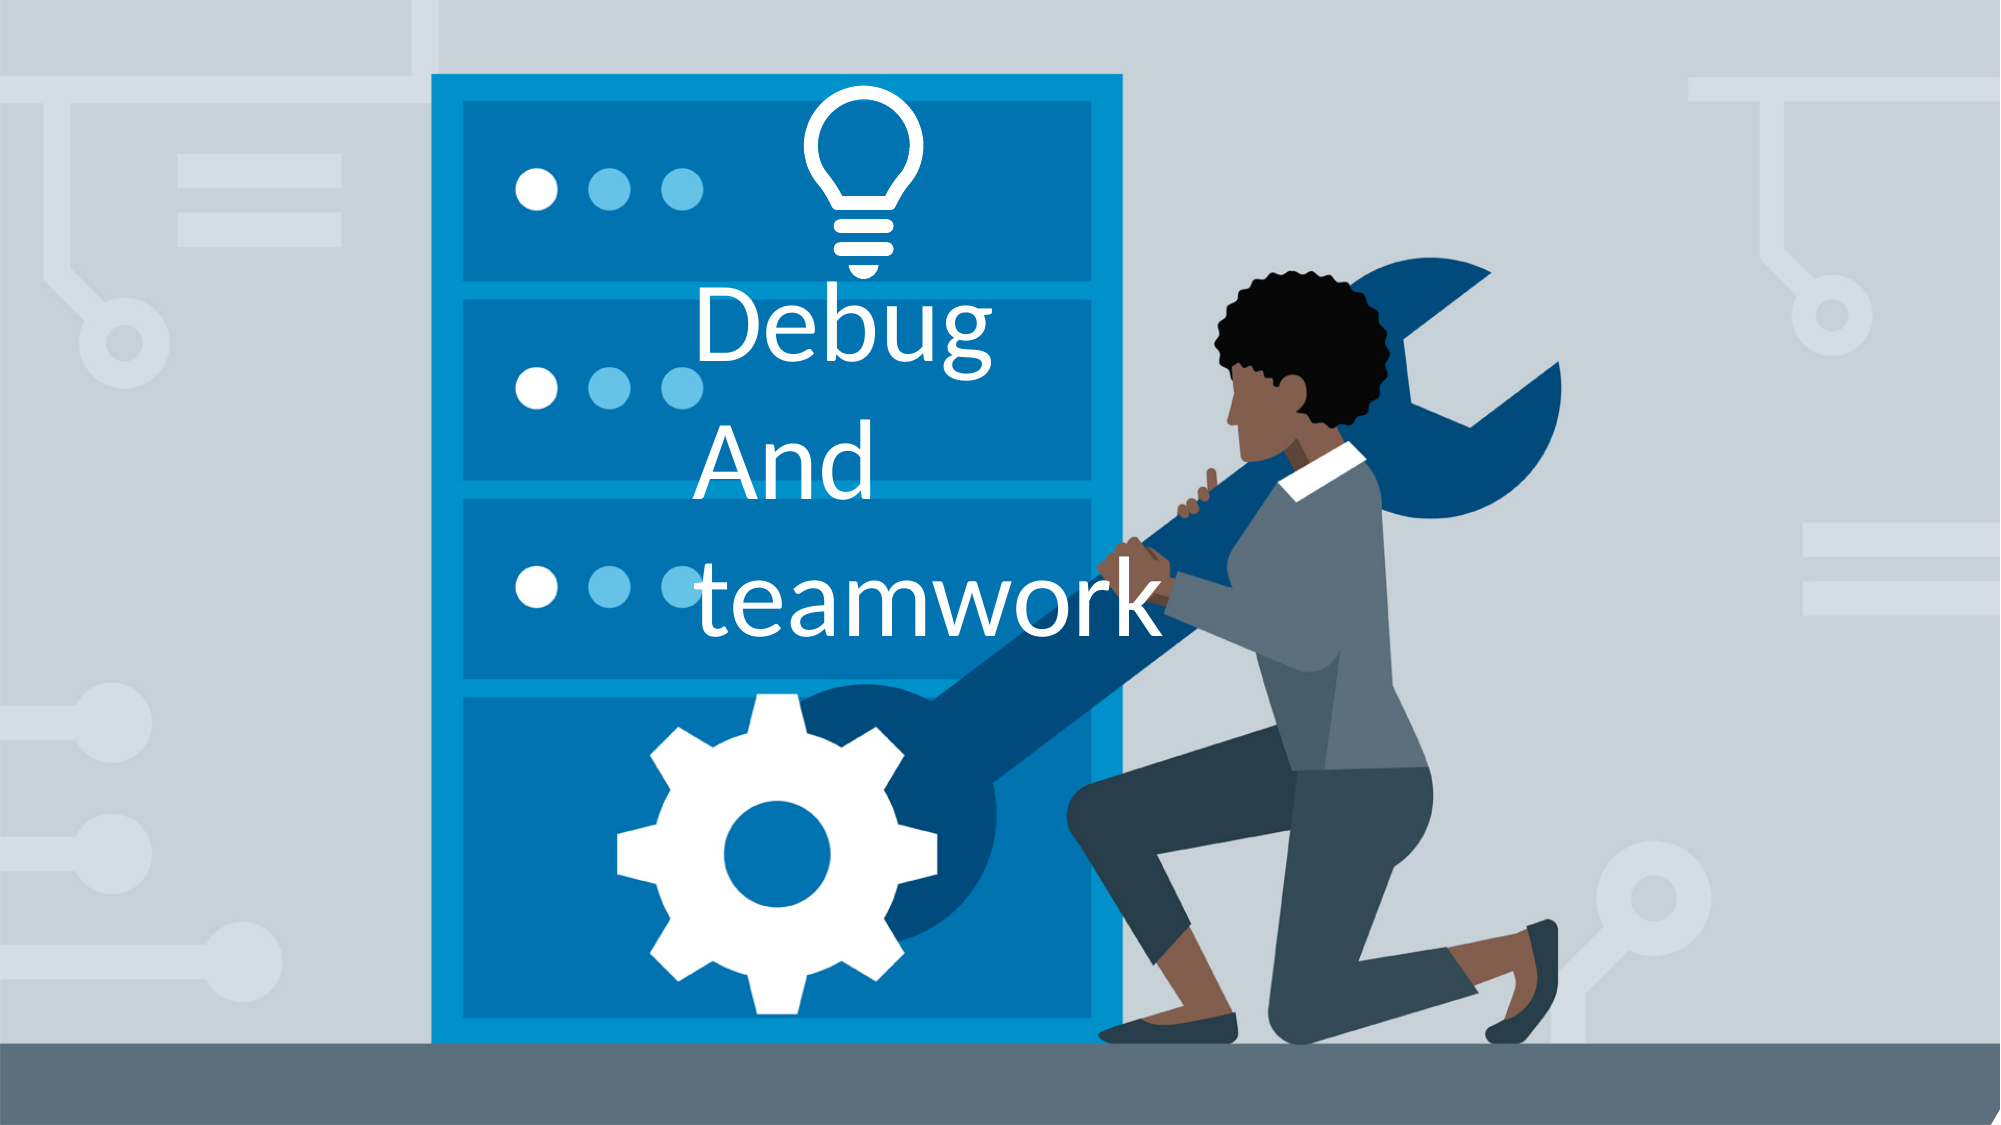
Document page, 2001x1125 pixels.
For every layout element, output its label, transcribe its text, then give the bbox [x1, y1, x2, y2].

text_box Debug And teamwork [677, 239, 1323, 672]
picture [0, 0, 2000, 1125]
